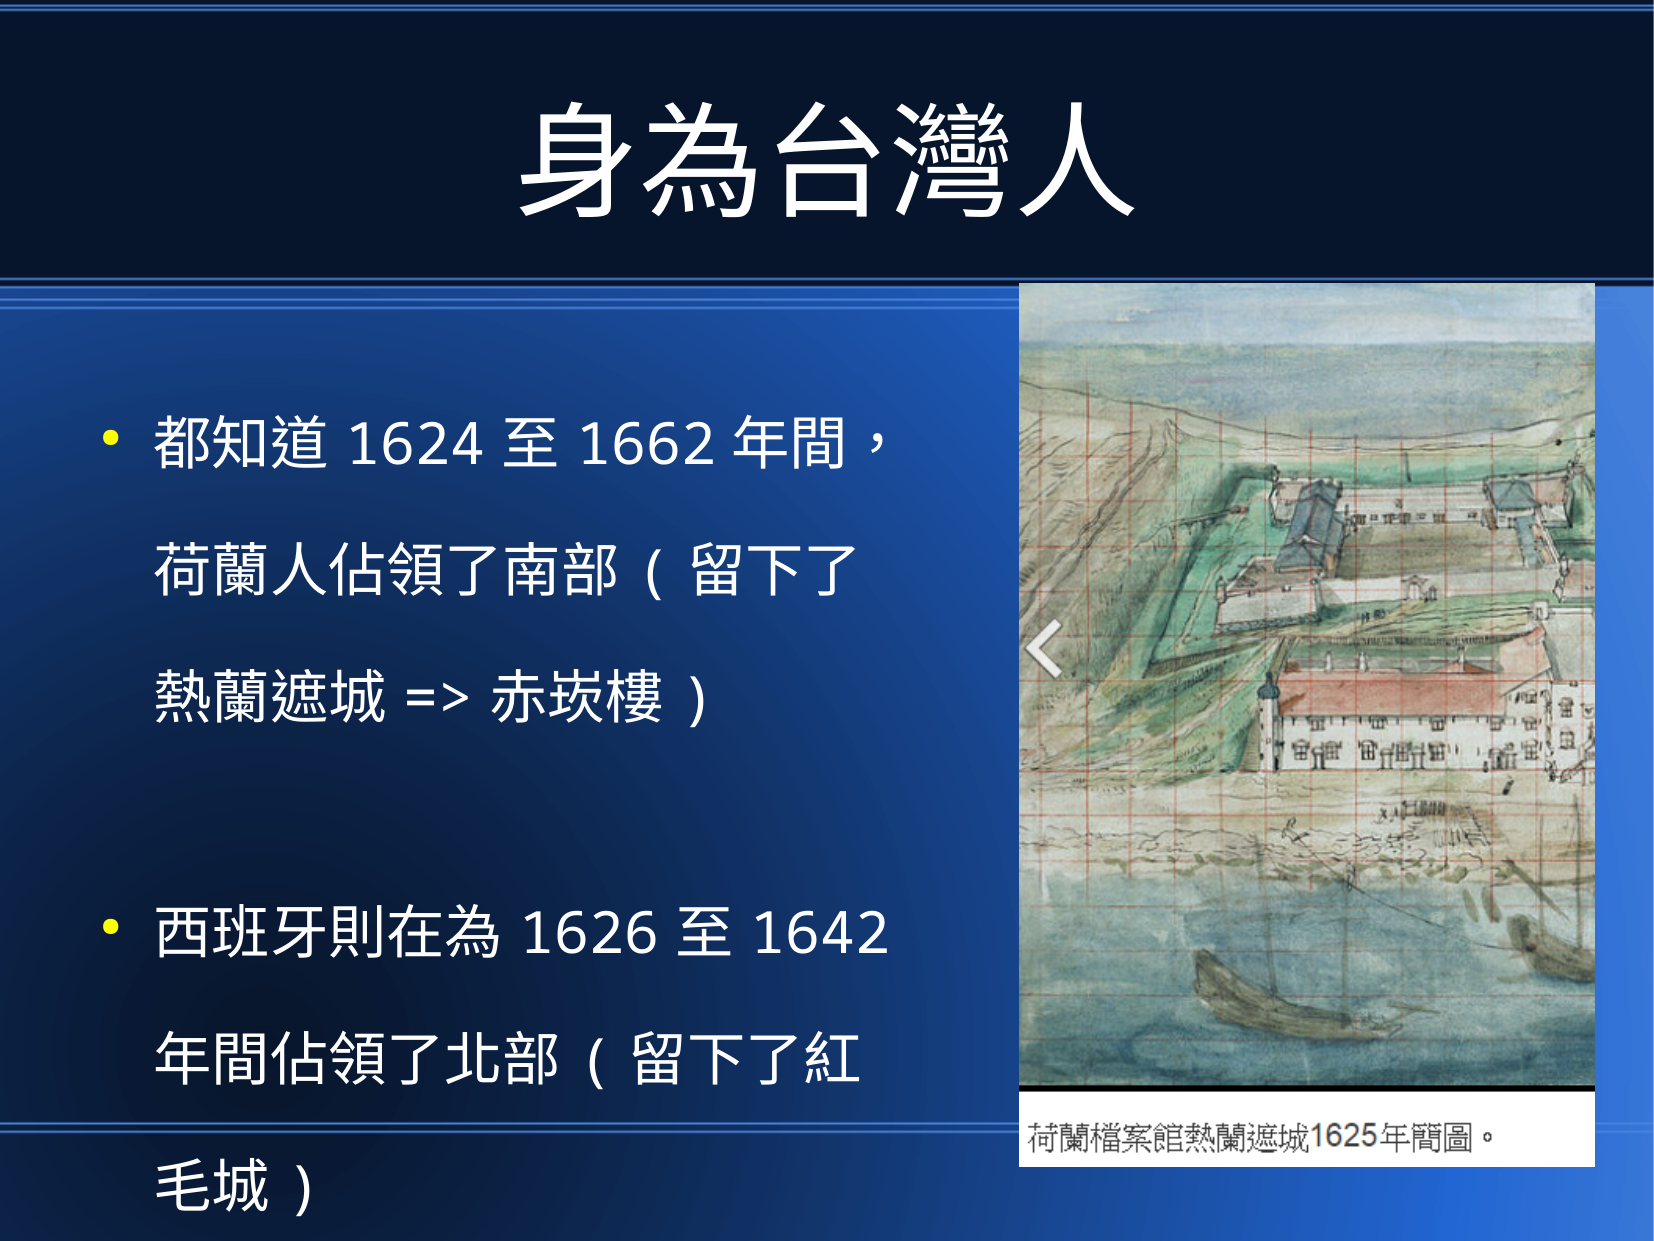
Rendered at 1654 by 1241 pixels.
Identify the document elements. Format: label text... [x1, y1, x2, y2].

list 都知道1624至1662年間，荷蘭人佔領了南部(留下了熱蘭遮城=>赤崁樓) 西班牙則在為1626至1642年間佔領了北部(留下了紅毛城) [82, 355, 910, 1241]
picture [0, 0, 1654, 1241]
title 身為台灣人 [82, 49, 1571, 257]
